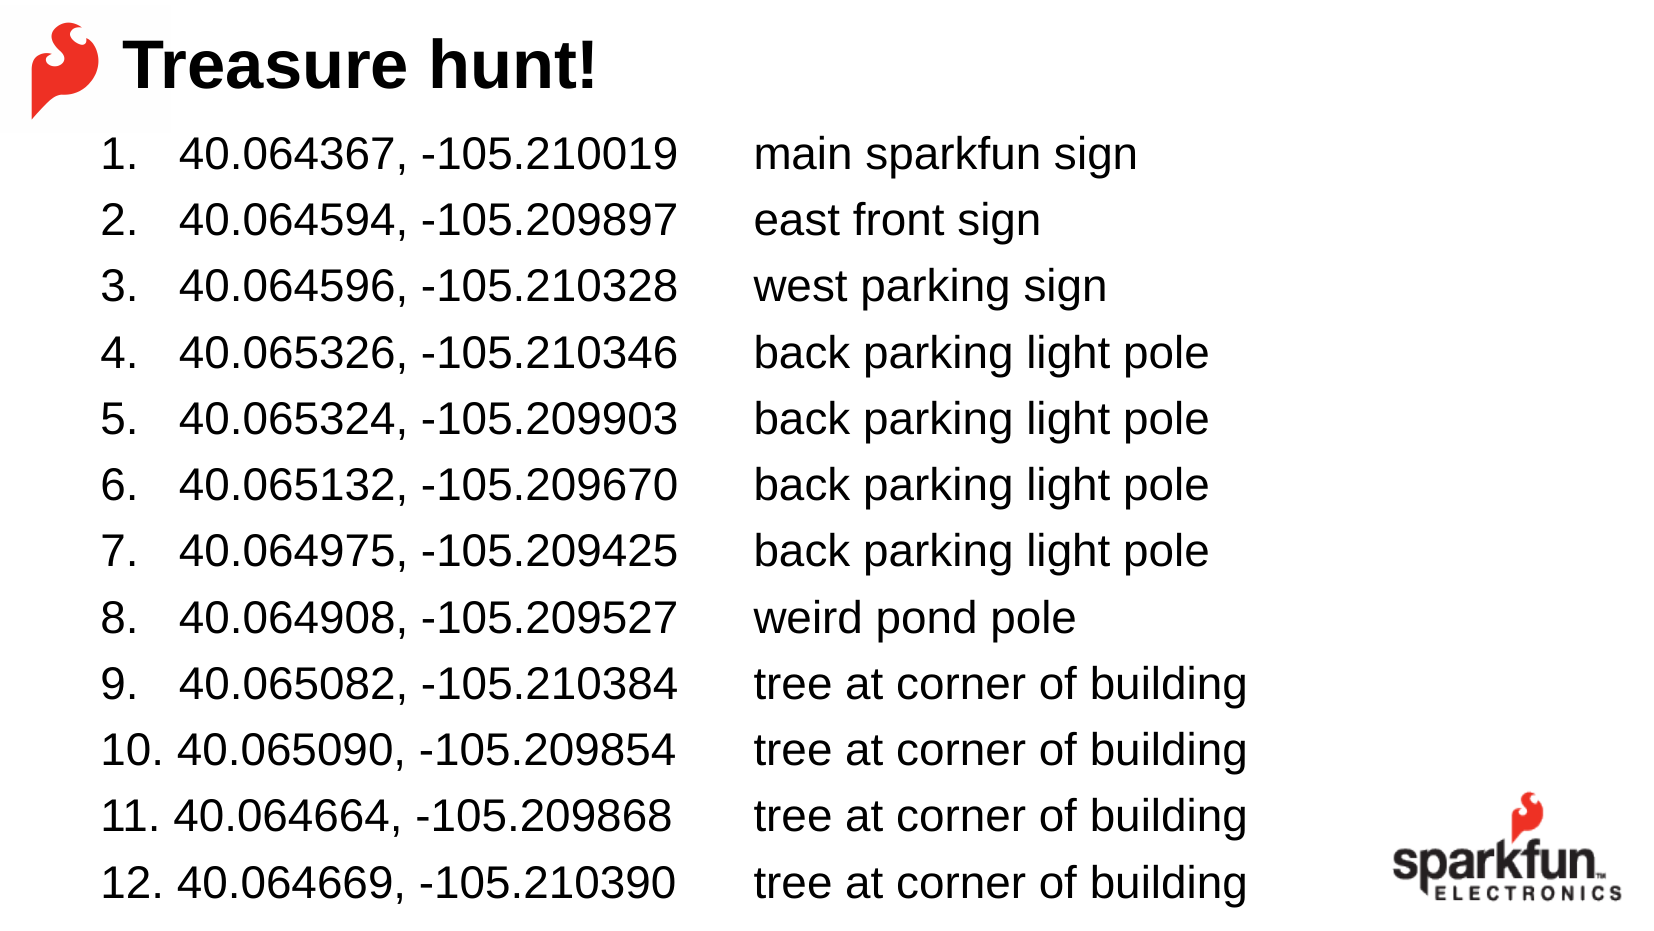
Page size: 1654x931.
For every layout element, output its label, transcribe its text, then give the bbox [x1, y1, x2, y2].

picture [0, 5, 171, 133]
picture [1363, 749, 1651, 926]
title Treasure hunt! [122, 26, 1546, 104]
list 40.064367, -105.210019 main sparkfun sign 40.064594, -105.209897 east front sign 40.064596, -105.210328 west parking sign 40.065326, -105.210346 back parking light pole 40.065324, -105.209903 back parking light pole 40.065132, -105.209670 back parking light pole 40.064975, -105.209425 back parking light pole 40.064908, -105.209527 weird pond pole 40.065082, -105.210384 tree at corner of building 40.065090, -105.209854 tree at corner of building 40.064664, -105.209868 tree at corner of building 40.064669, -105.210390 tree at corner of building [82, 127, 1571, 906]
